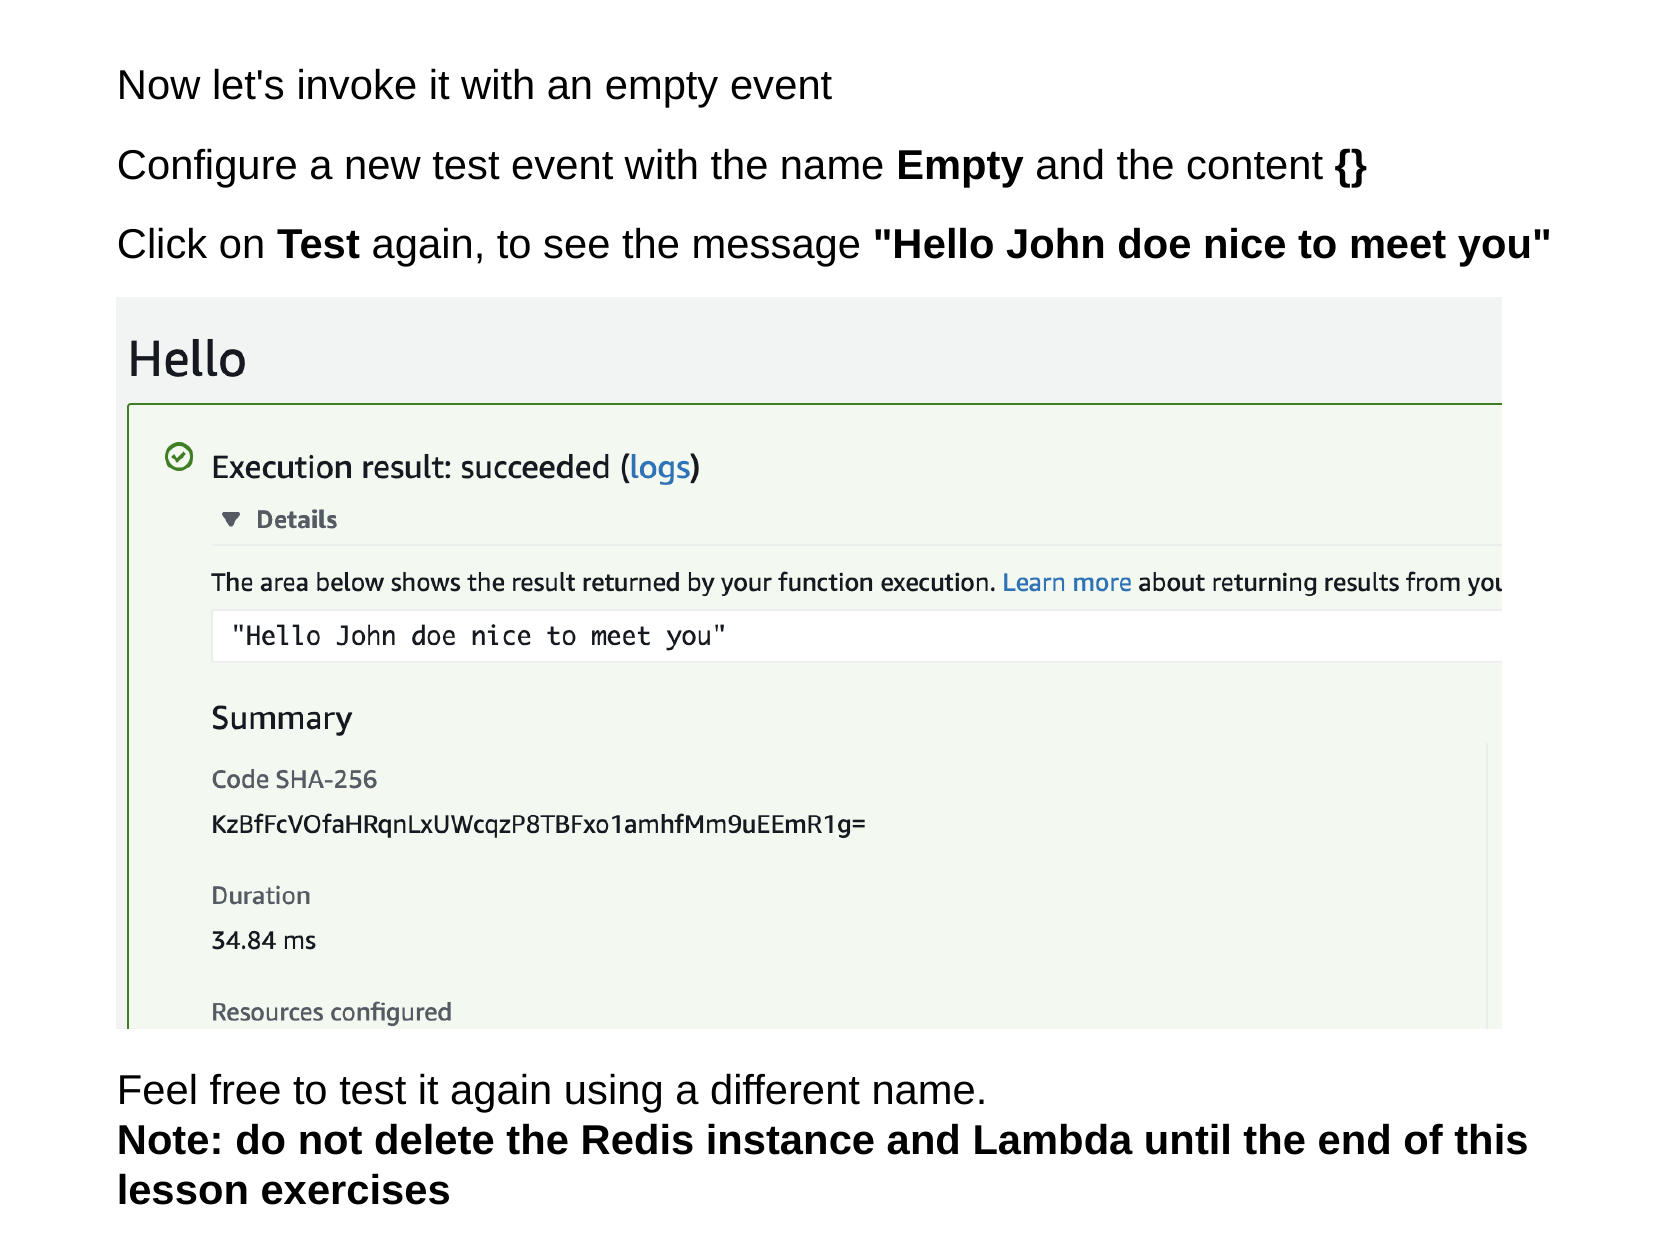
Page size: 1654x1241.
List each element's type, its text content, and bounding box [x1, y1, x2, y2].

text_box Feel free to test it again using a different name. Note: do not delete the Redis instance and Lambda until the end of this lesson exercises [116, 1062, 1654, 1241]
text_box Now let's invoke it with an empty event Configure a new test event with the name Empty and the content {} Click on Test again, to see the message "Hello John doe nice to meet you" [116, 57, 1654, 335]
picture [116, 297, 1502, 1029]
